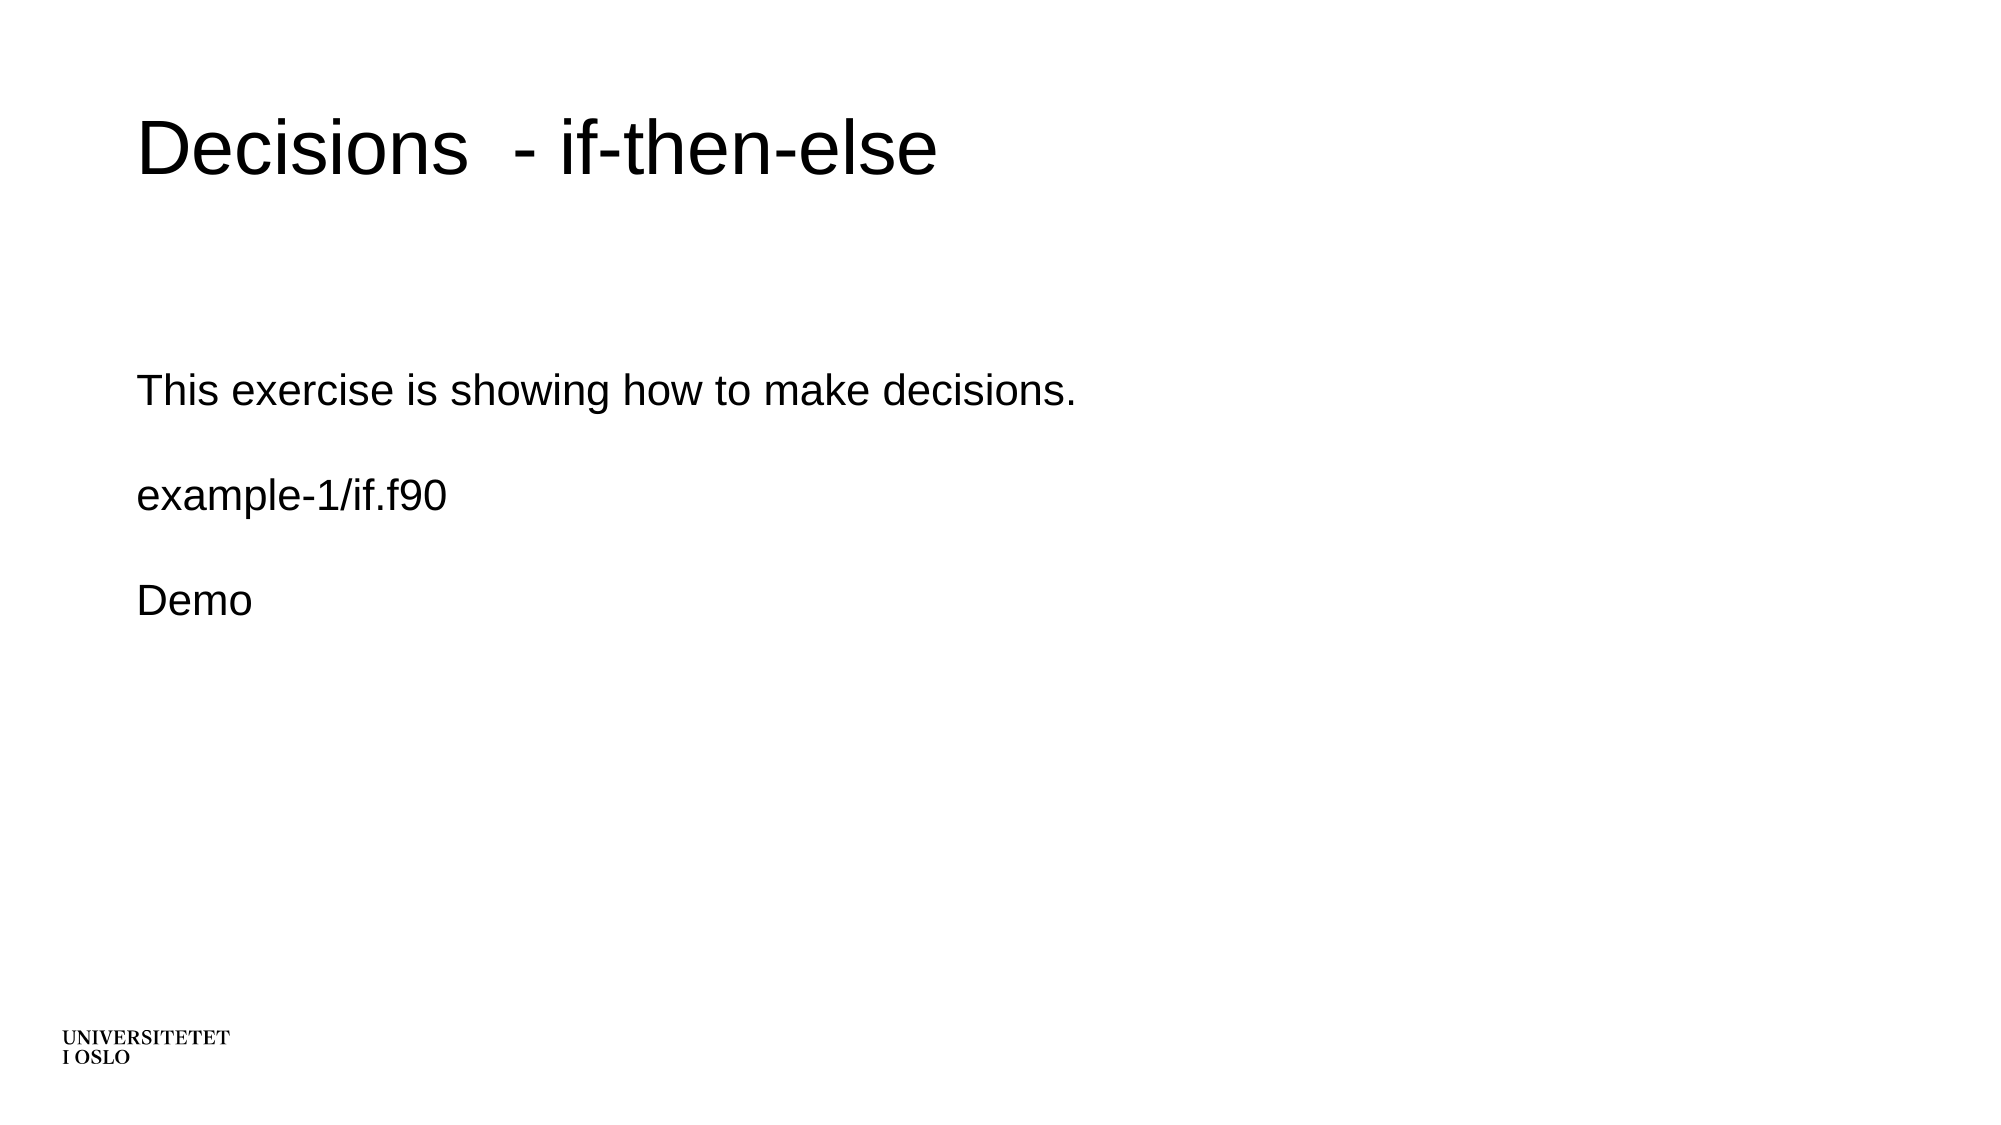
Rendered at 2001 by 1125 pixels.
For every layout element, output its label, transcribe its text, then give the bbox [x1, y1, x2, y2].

list This exercise is showing how to make decisions. example-1/if.f90 Demo [136, 362, 1962, 983]
title Decisions - if-then-else [136, 97, 1862, 257]
picture [62, 1030, 230, 1064]
